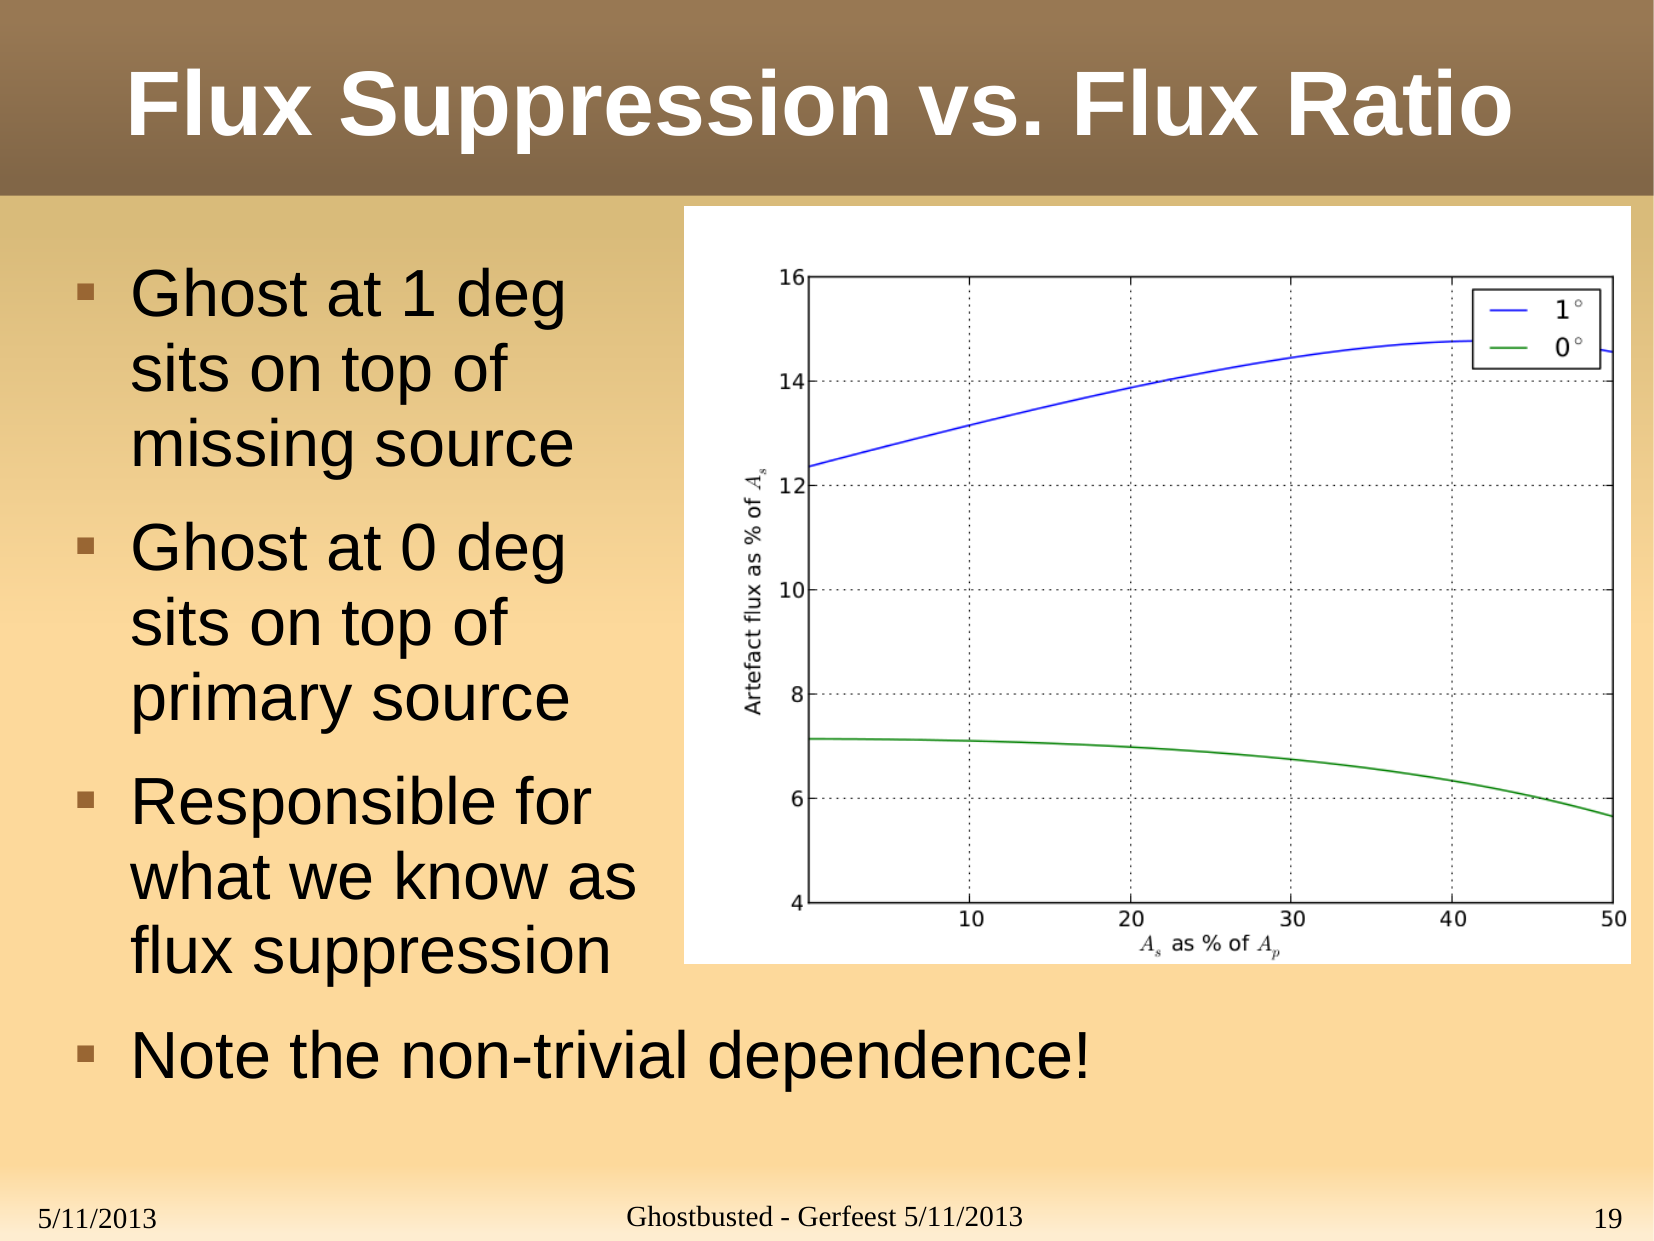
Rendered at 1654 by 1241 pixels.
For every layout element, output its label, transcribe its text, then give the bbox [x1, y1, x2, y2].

picture [0, 0, 1654, 1241]
title Flux Suppression vs. Flux Ratio [76, 0, 1565, 208]
list Ghost at 1 deg sits on top of missing source Ghost at 0 deg sits on top of primary source Responsible for what we know as flux suppression Note the non-trivial dependence! [59, 256, 1548, 1093]
